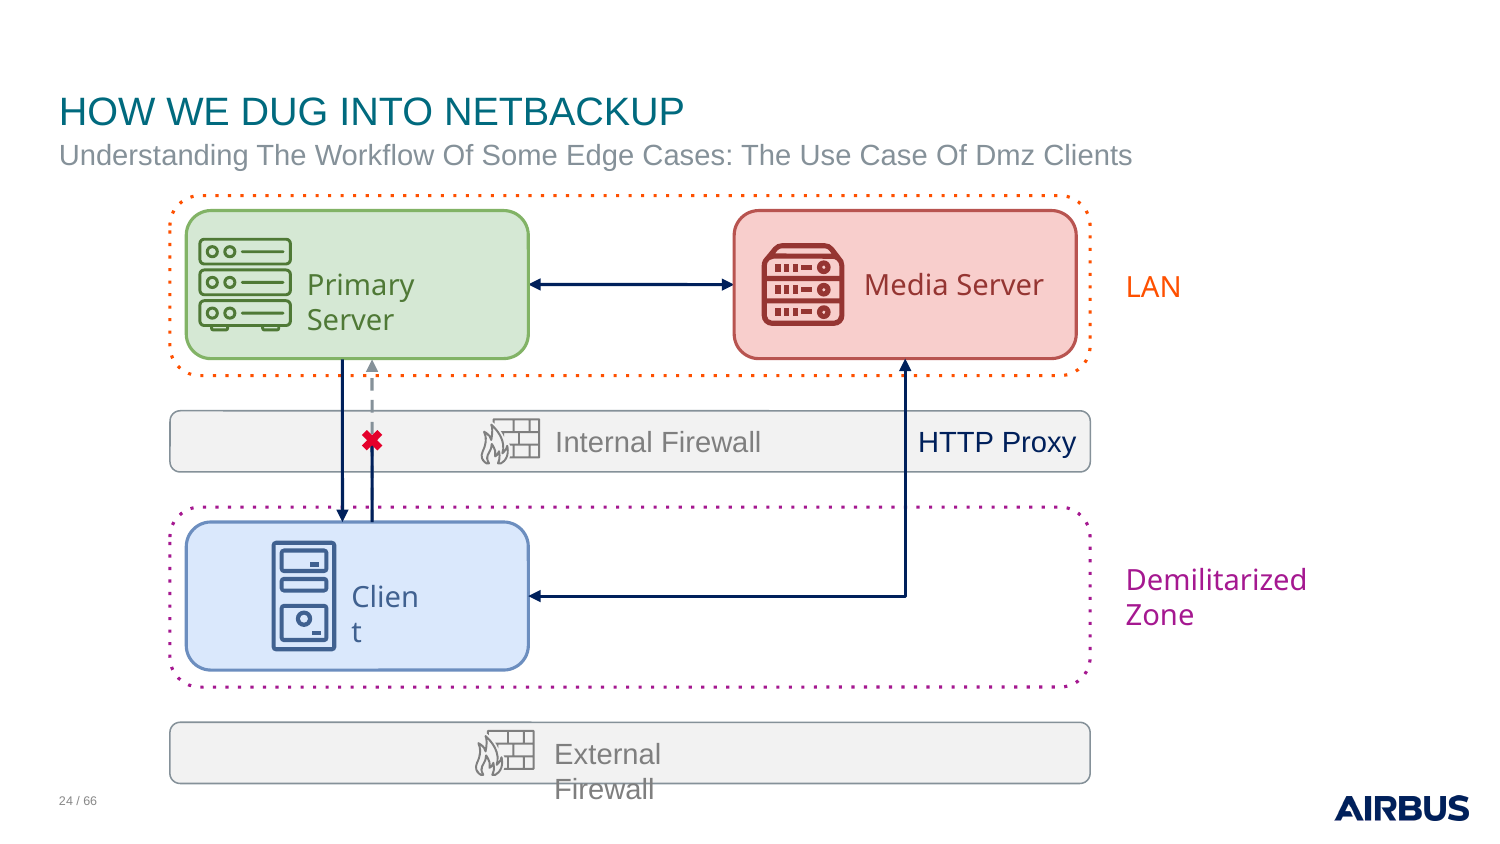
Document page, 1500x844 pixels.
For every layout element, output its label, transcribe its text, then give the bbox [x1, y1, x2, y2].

title HOW WE DUG INTO NETBACKUP Understanding The Workflow Of Some Edge Cases: The Use Case Of Dmz Clients [58, 80, 1441, 192]
text_box [786, 722, 1091, 784]
text_box [186, 521, 529, 671]
text_box Client [336, 563, 443, 664]
text_box [780, 410, 903, 472]
text_box Media Server [849, 251, 1060, 317]
text_box HTTP Proxy [903, 408, 1233, 474]
text_box Primary Server [291, 251, 516, 352]
text_box Demilitarized Zone [1110, 546, 1330, 647]
text_box [344, 410, 540, 472]
picture [1334, 795, 1469, 821]
text_box [734, 210, 1077, 359]
text_box [186, 210, 529, 359]
text_box Internal Firewall [540, 408, 780, 474]
text_box LAN [1110, 252, 1330, 318]
text_box External Firewall [539, 720, 786, 821]
text_box [169, 410, 340, 472]
text_box [169, 722, 539, 784]
